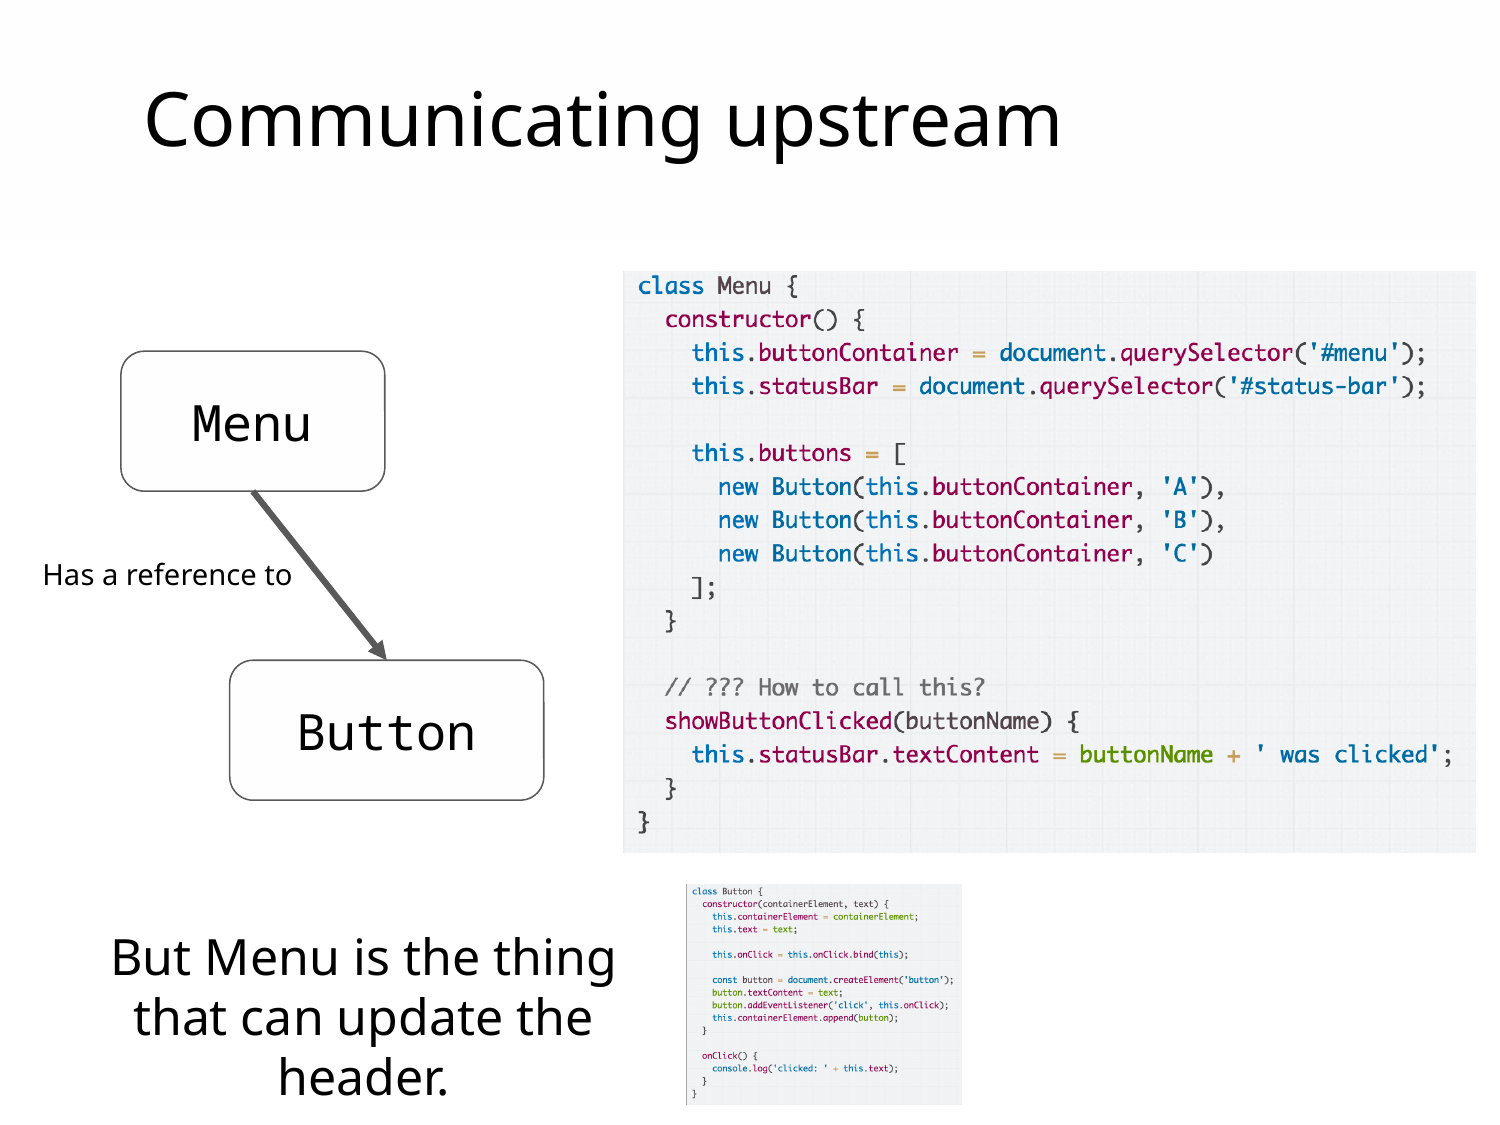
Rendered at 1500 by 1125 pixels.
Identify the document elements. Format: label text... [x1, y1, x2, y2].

text_box Button [229, 660, 544, 801]
picture [686, 884, 962, 1105]
text_box But Menu is the thing that can update the header. [58, 909, 670, 1079]
picture [623, 271, 1476, 853]
text_box Menu [120, 351, 385, 492]
text_box Has a reference to [27, 541, 341, 611]
title Communicating upstream [128, 56, 1372, 183]
